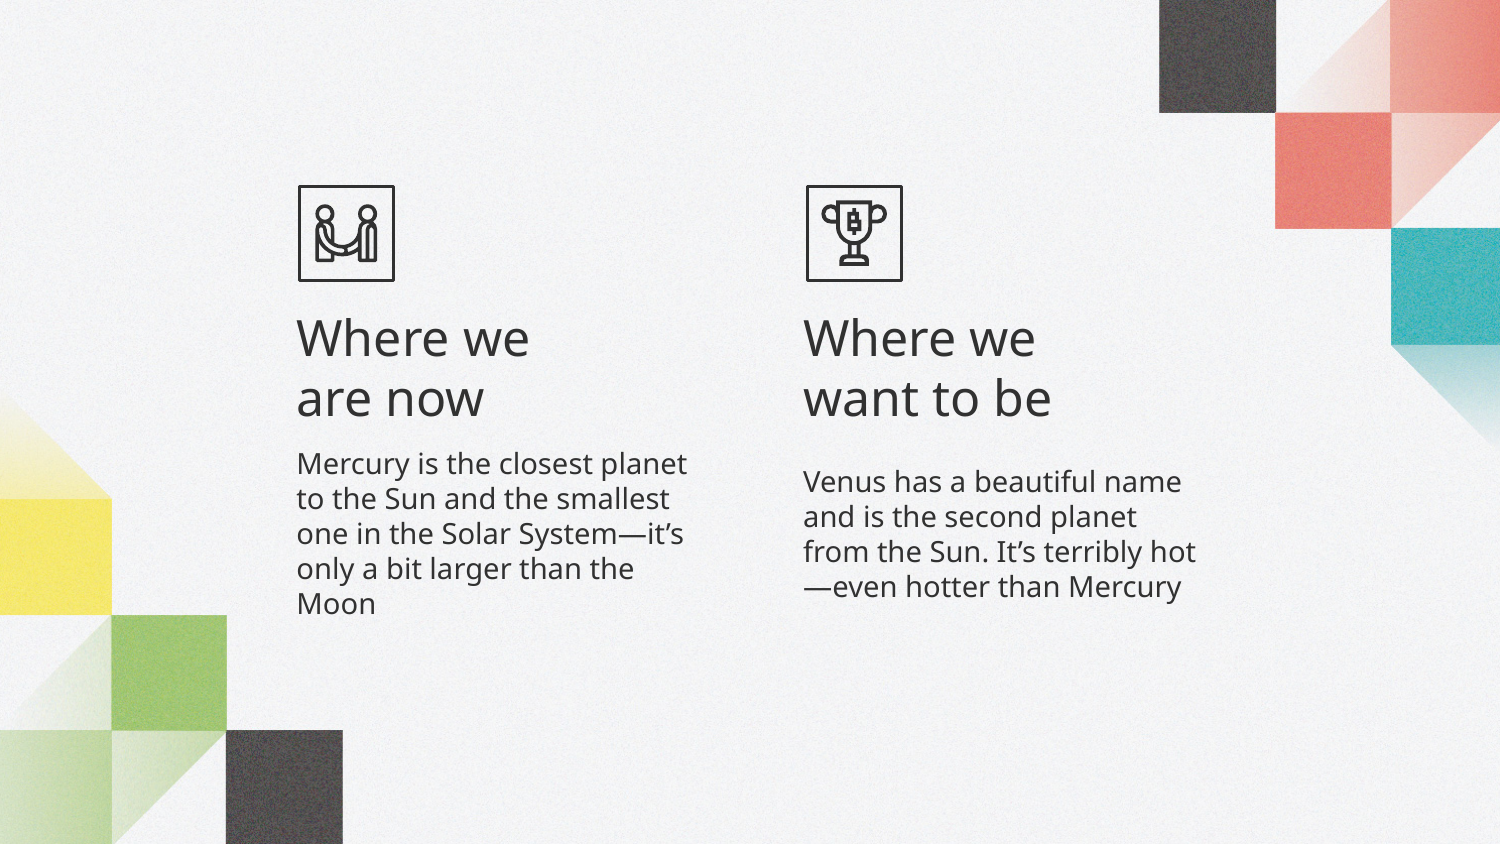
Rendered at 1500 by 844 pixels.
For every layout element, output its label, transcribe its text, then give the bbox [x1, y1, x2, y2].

subtitle Where we want to be [788, 311, 1109, 420]
text_box [315, 204, 378, 263]
subtitle Mercury is the closest planet to the Sun and the smallest one in the Solar System—it’s only a bit larger than the Moon [281, 420, 712, 646]
text_box [821, 200, 887, 266]
subtitle Where we are now [281, 311, 602, 421]
subtitle Venus has a beautiful name and is the second planet from the Sun. It’s terribly hot—even hotter than Mercury [788, 420, 1219, 646]
picture [0, 0, 1500, 844]
